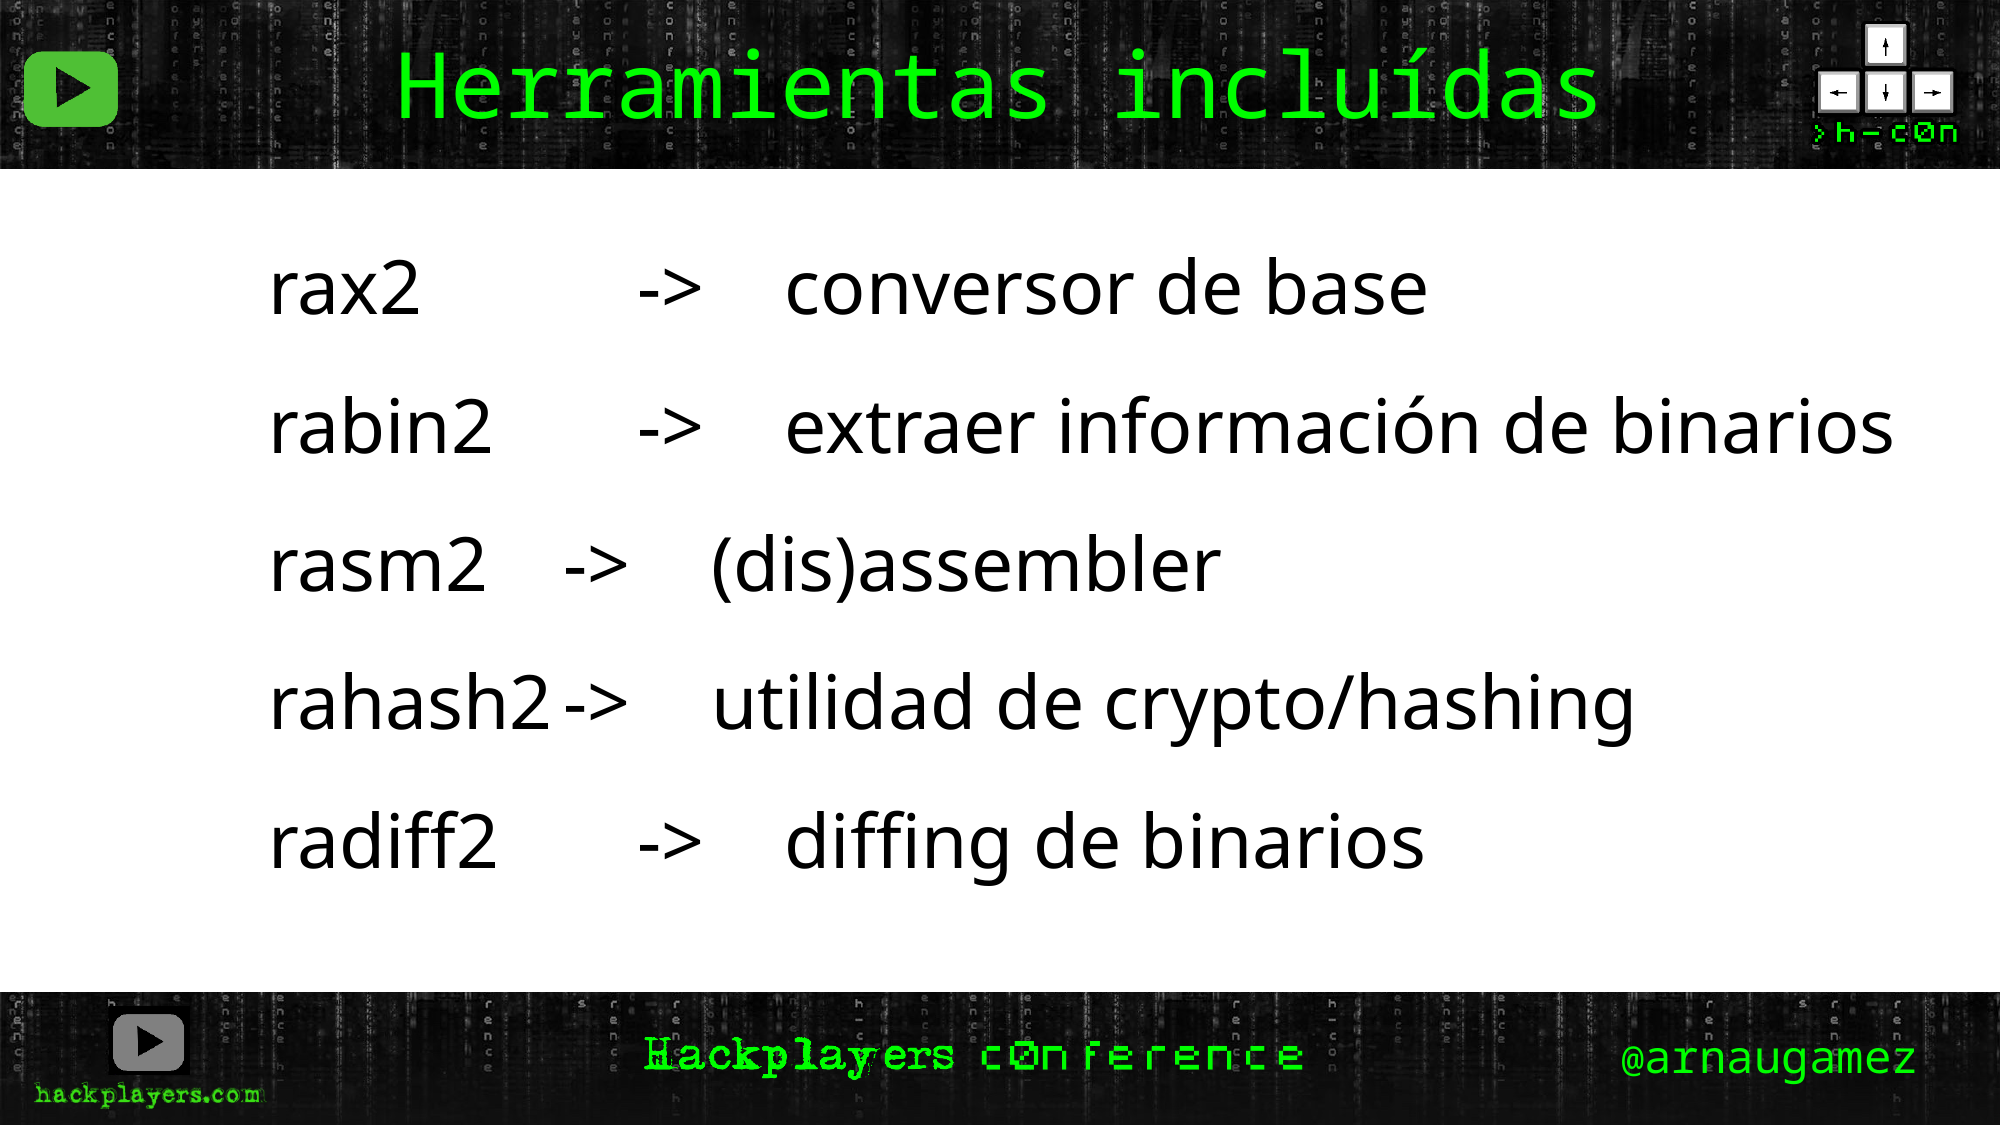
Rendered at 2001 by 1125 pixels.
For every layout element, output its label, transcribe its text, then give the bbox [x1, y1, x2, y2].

title Herramientas incluídas [256, 0, 1745, 166]
picture [0, 0, 2000, 169]
list rax2 -> conversor de base rabin2 -> extraer información de binarios rasm2 -> (dis)assembler rahash2 -> utilidad de crypto/hashing radiff2 -> diffing de binarios [268, 337, 1914, 788]
picture [0, 992, 2000, 1125]
